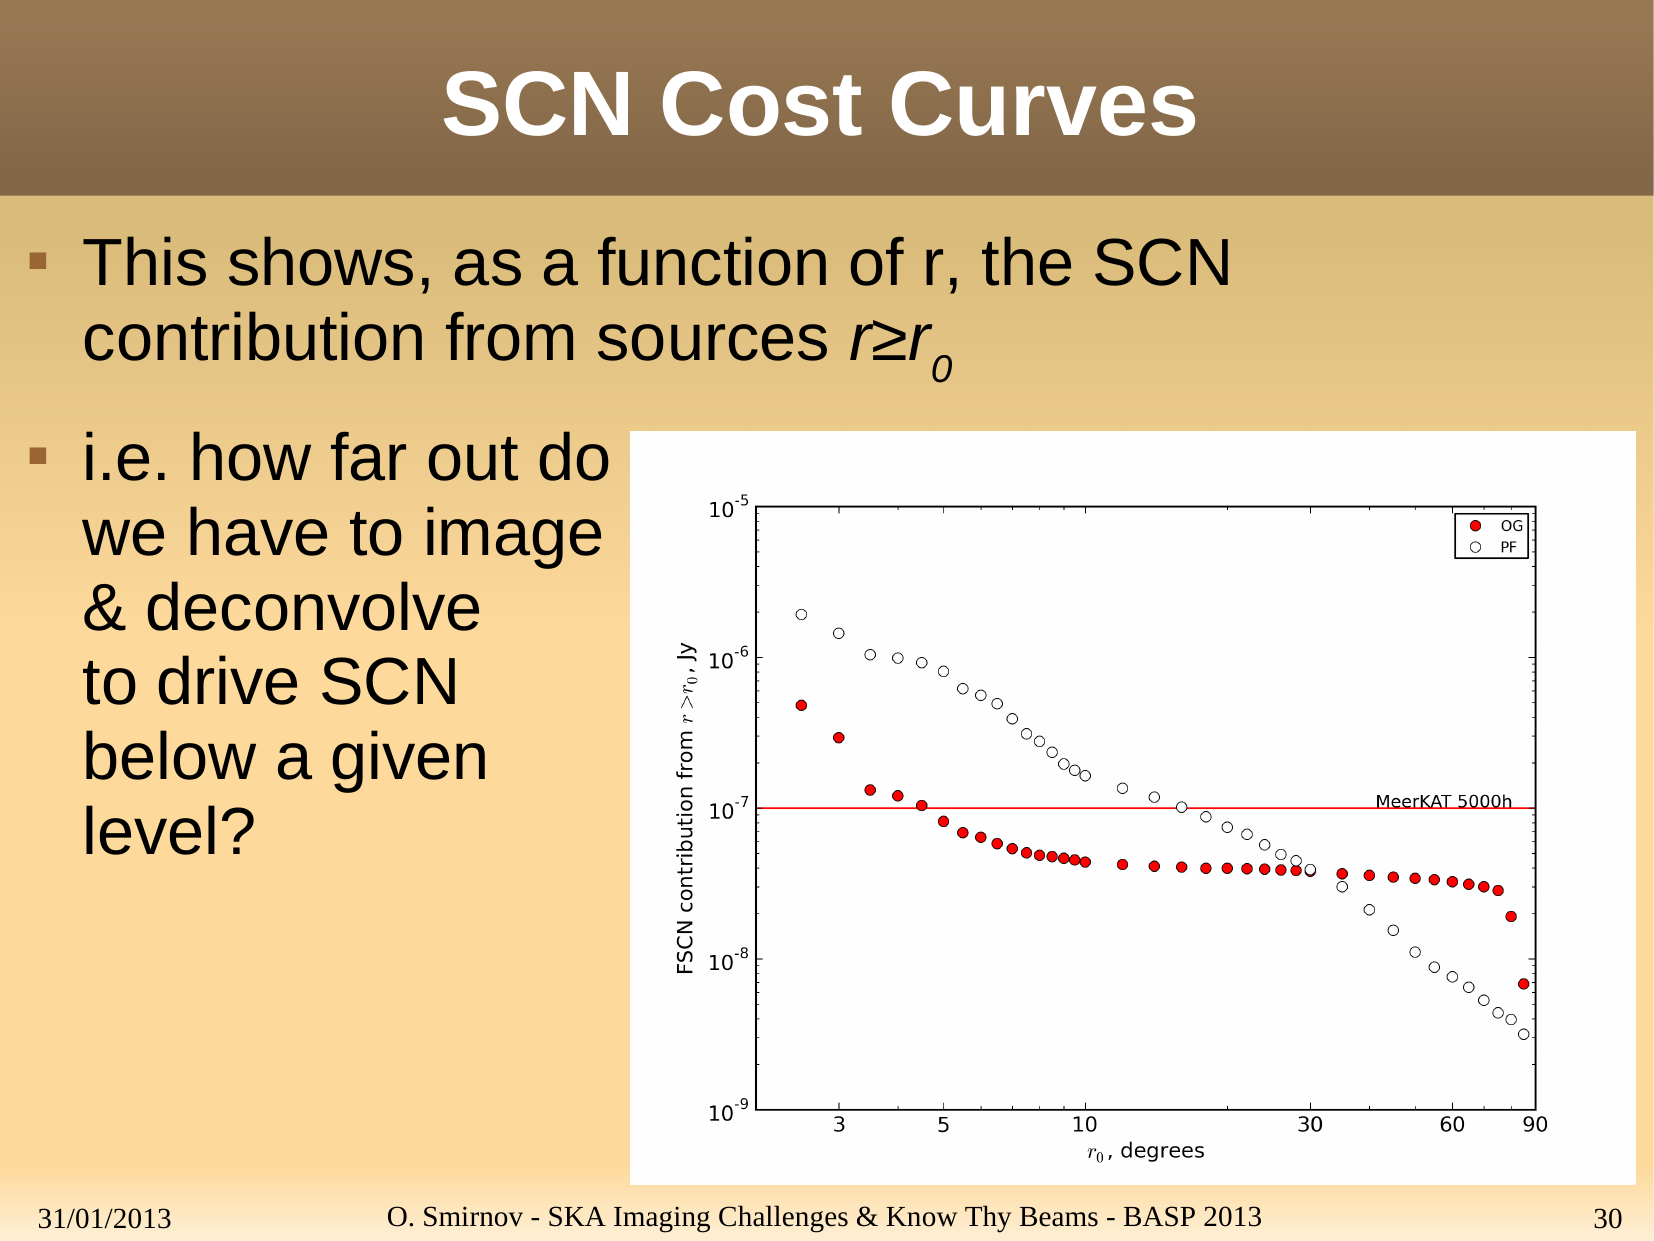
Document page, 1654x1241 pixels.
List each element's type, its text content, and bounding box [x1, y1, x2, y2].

title SCN Cost Curves [76, 0, 1565, 208]
picture [0, 0, 1654, 1241]
list This shows, as a function of r, the SCN contribution from sources r≥r0 i.e. how far out do we have to image & deconvolve to drive SCN below a given level? [11, 225, 1576, 1044]
